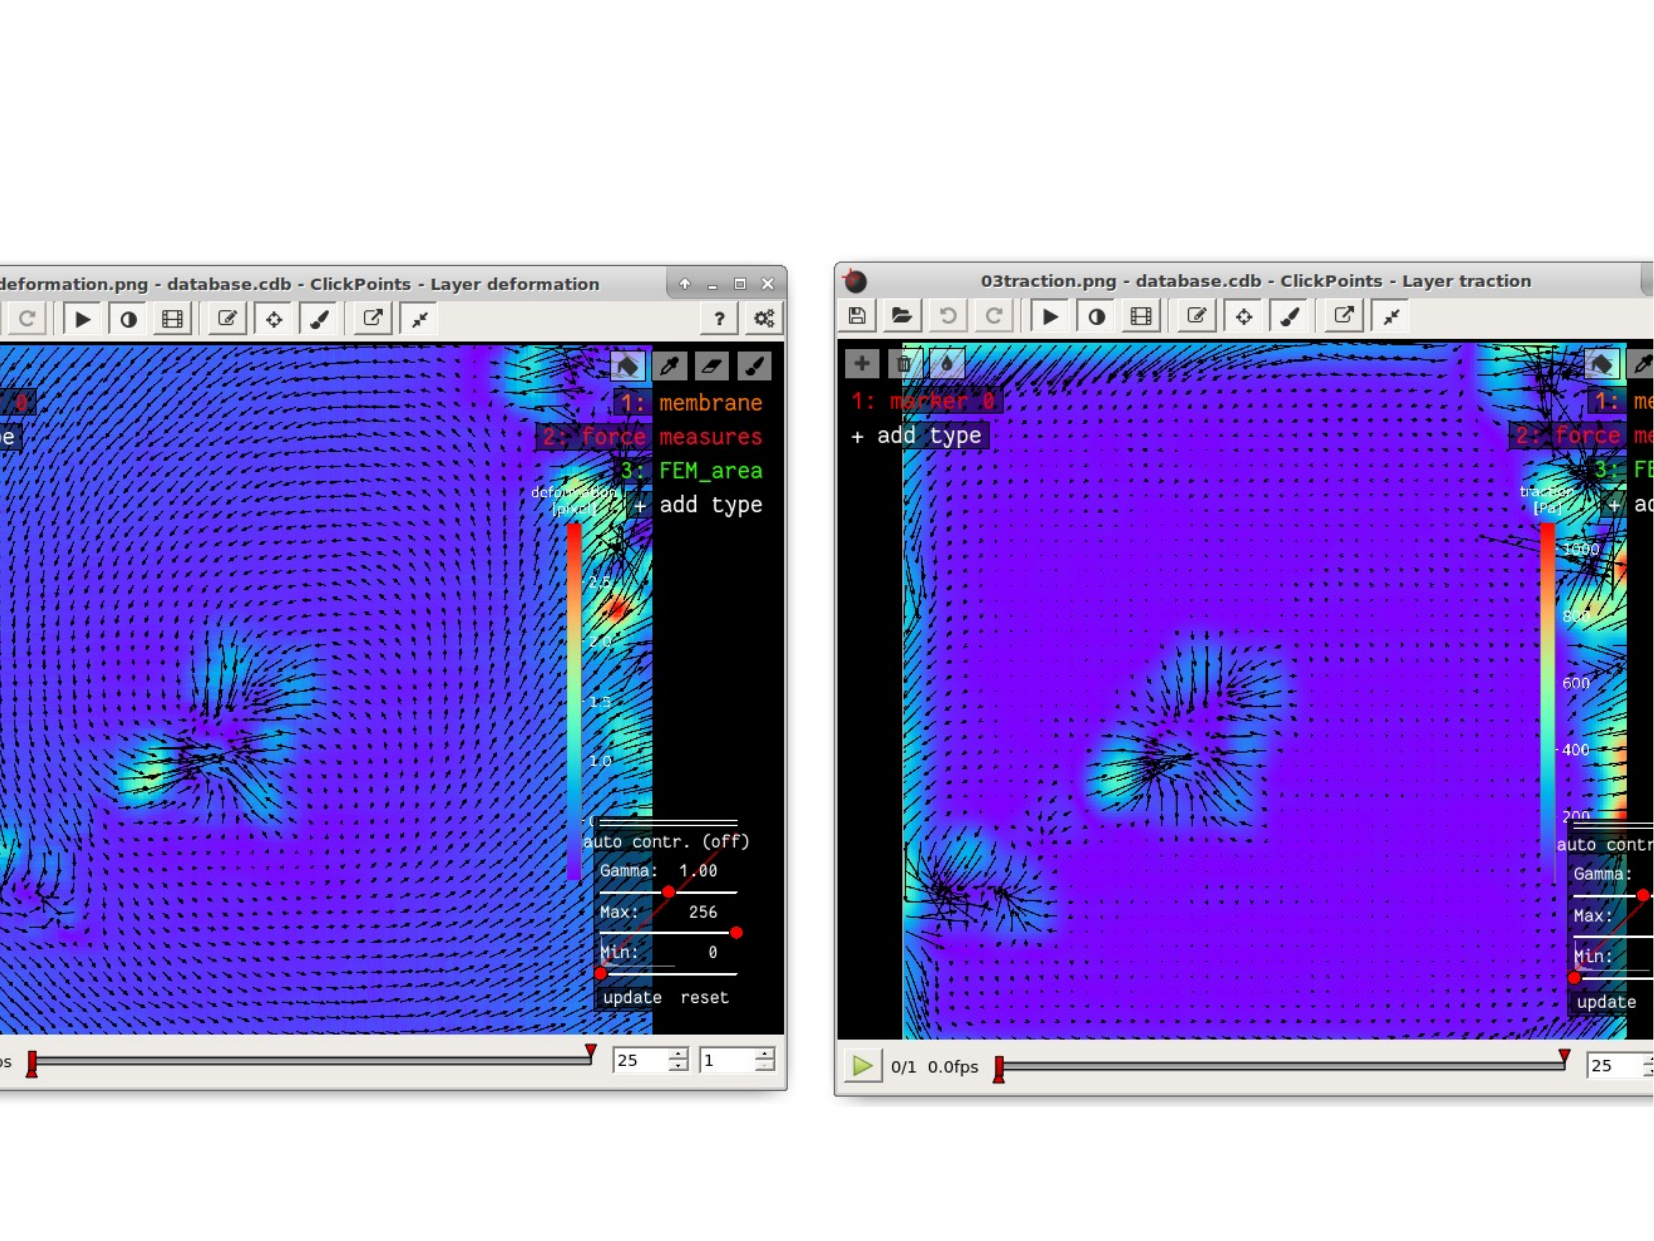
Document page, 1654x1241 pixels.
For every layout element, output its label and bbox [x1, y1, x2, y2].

picture [0, 260, 808, 1105]
picture [825, 254, 1654, 1108]
